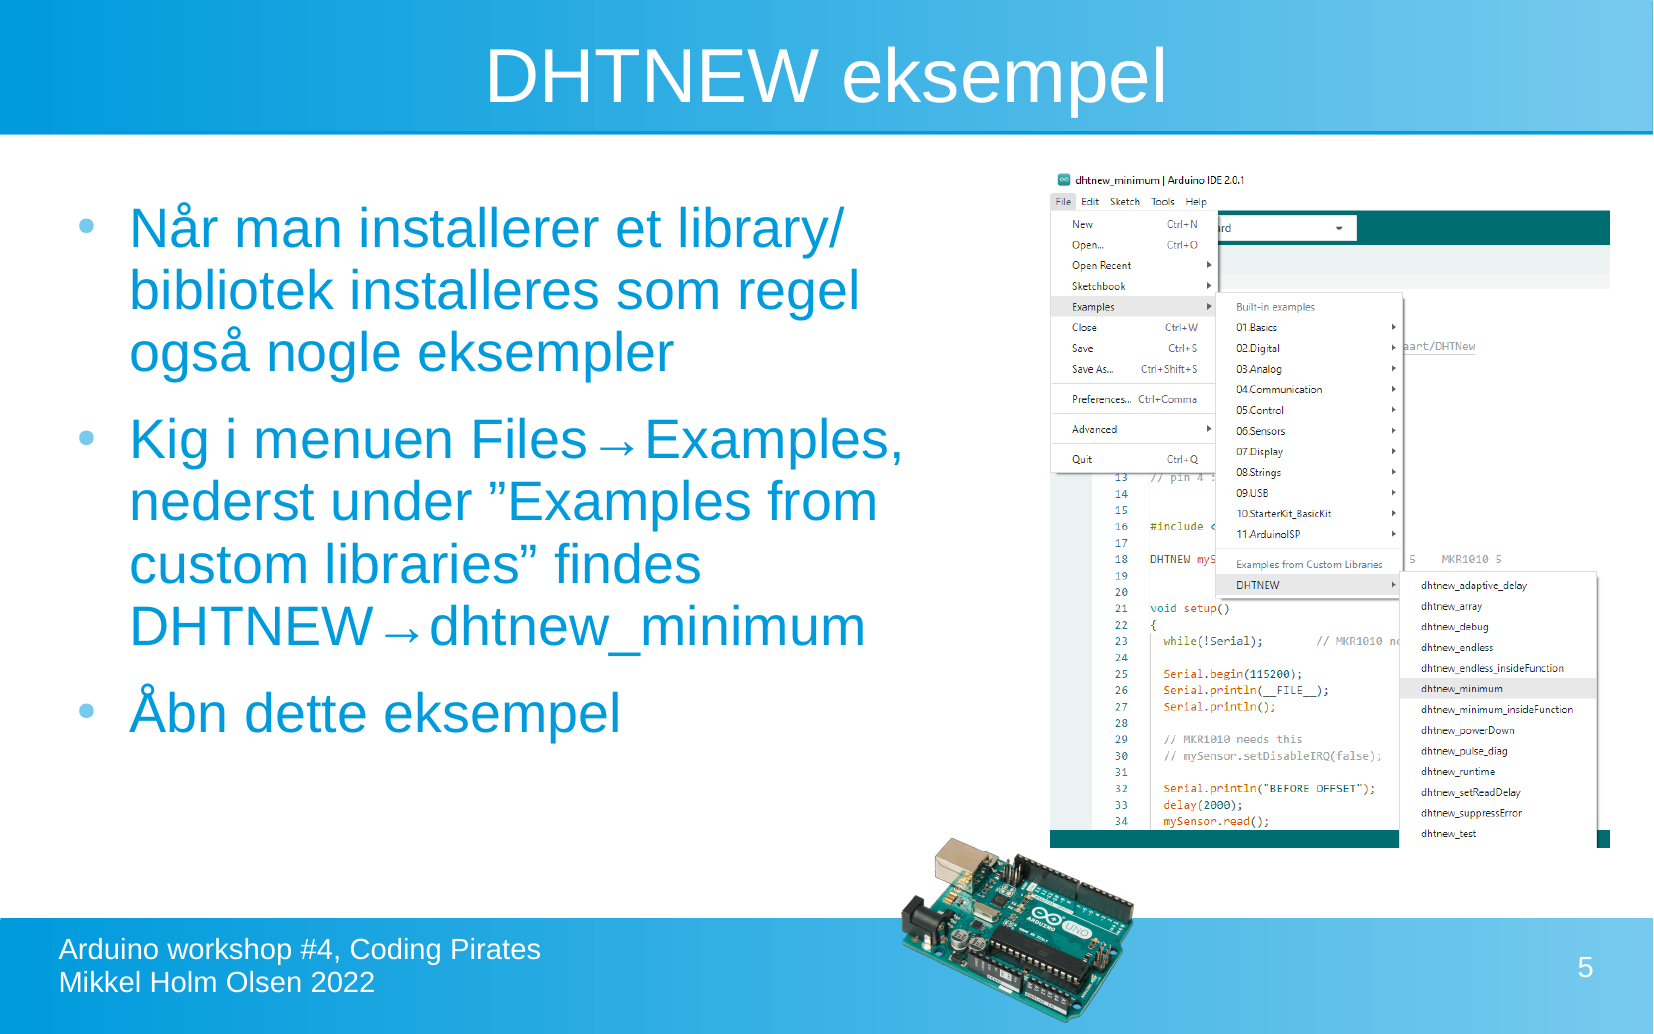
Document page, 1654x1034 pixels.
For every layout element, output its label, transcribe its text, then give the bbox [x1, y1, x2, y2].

list Når man installerer et library/ bibliotek installeres som regel også nogle eksempler Kig i menuen Files→Examples, nederst under ”Examples from custom libraries” findes DHTNEW→dhtnew_minimum Åbn dette eksempel [58, 196, 1594, 854]
title DHTNEW eksempel [58, 32, 1594, 120]
picture [900, 854, 1138, 1024]
picture [1050, 167, 1610, 848]
